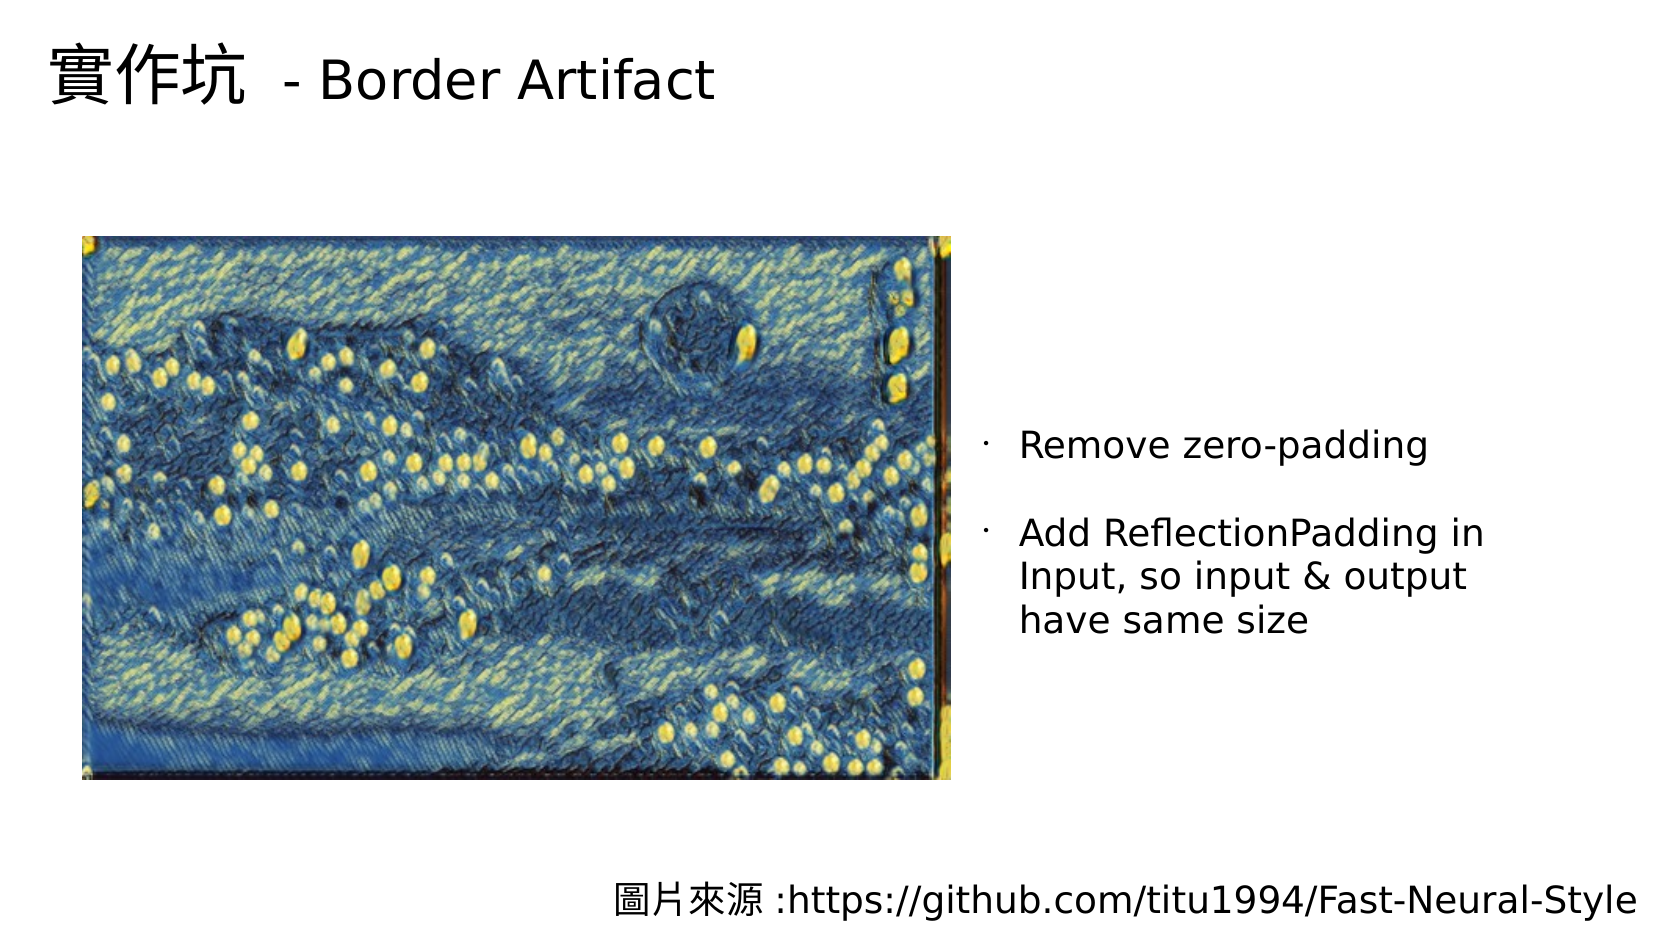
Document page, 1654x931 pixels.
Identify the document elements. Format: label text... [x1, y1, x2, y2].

text_box Remove zero-padding Add ReflectionPadding in Input, so input & output have same size [968, 416, 1560, 650]
title 實作坑 - Border Artifact [47, 23, 1536, 119]
picture [82, 236, 951, 780]
text_box 圖片來源:https://github.com/titu1994/Fast-Neural-Style [377, 862, 1654, 931]
